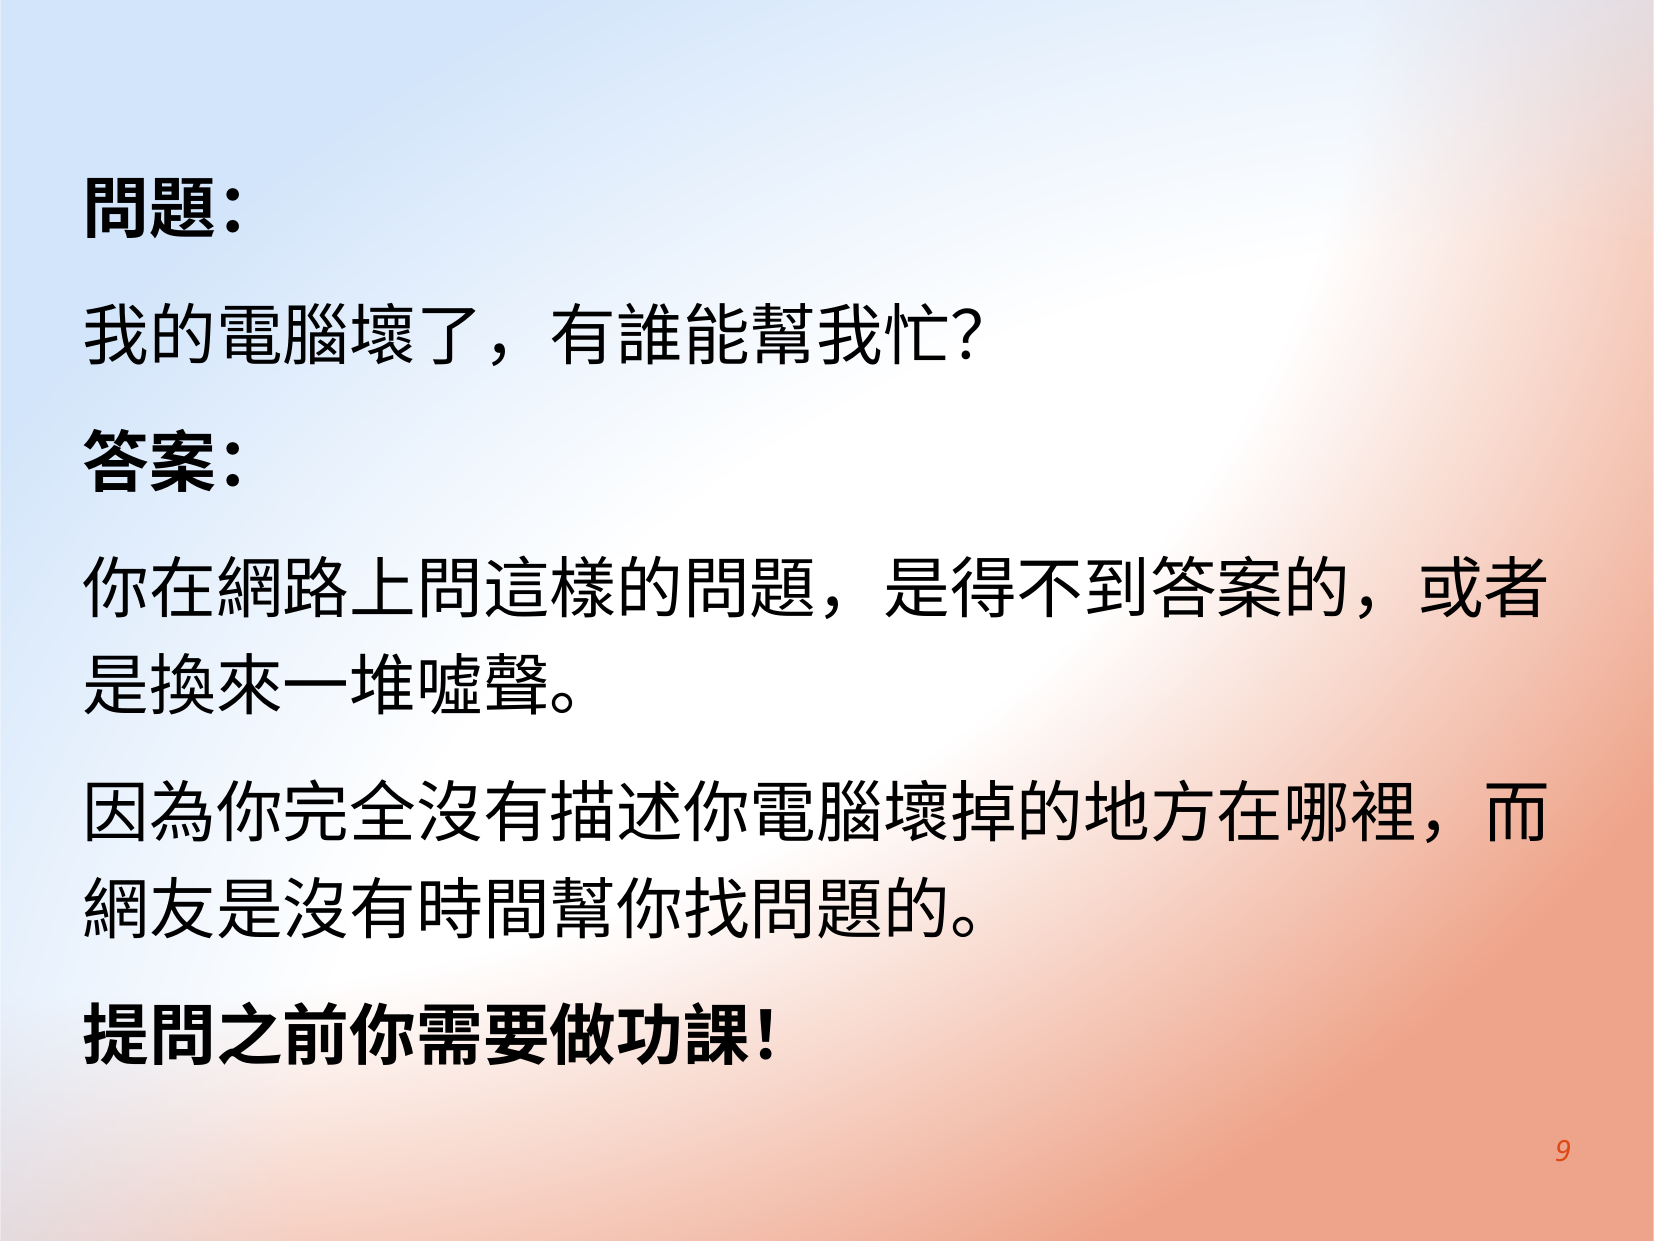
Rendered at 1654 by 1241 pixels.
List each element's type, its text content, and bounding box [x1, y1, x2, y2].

subtitle 問題： 我的電腦壞了，有誰能幫我忙？ 答案： 你在網路上問這樣的問題，是得不到答案的，或者是換來一堆噓聲。 因為你完全沒有描述你電腦壞掉的地方在哪裡，而網友是沒有時間幫你找問題的。 提問之前你需要做功課！ [82, 49, 1571, 1186]
picture [0, 0, 1654, 1241]
